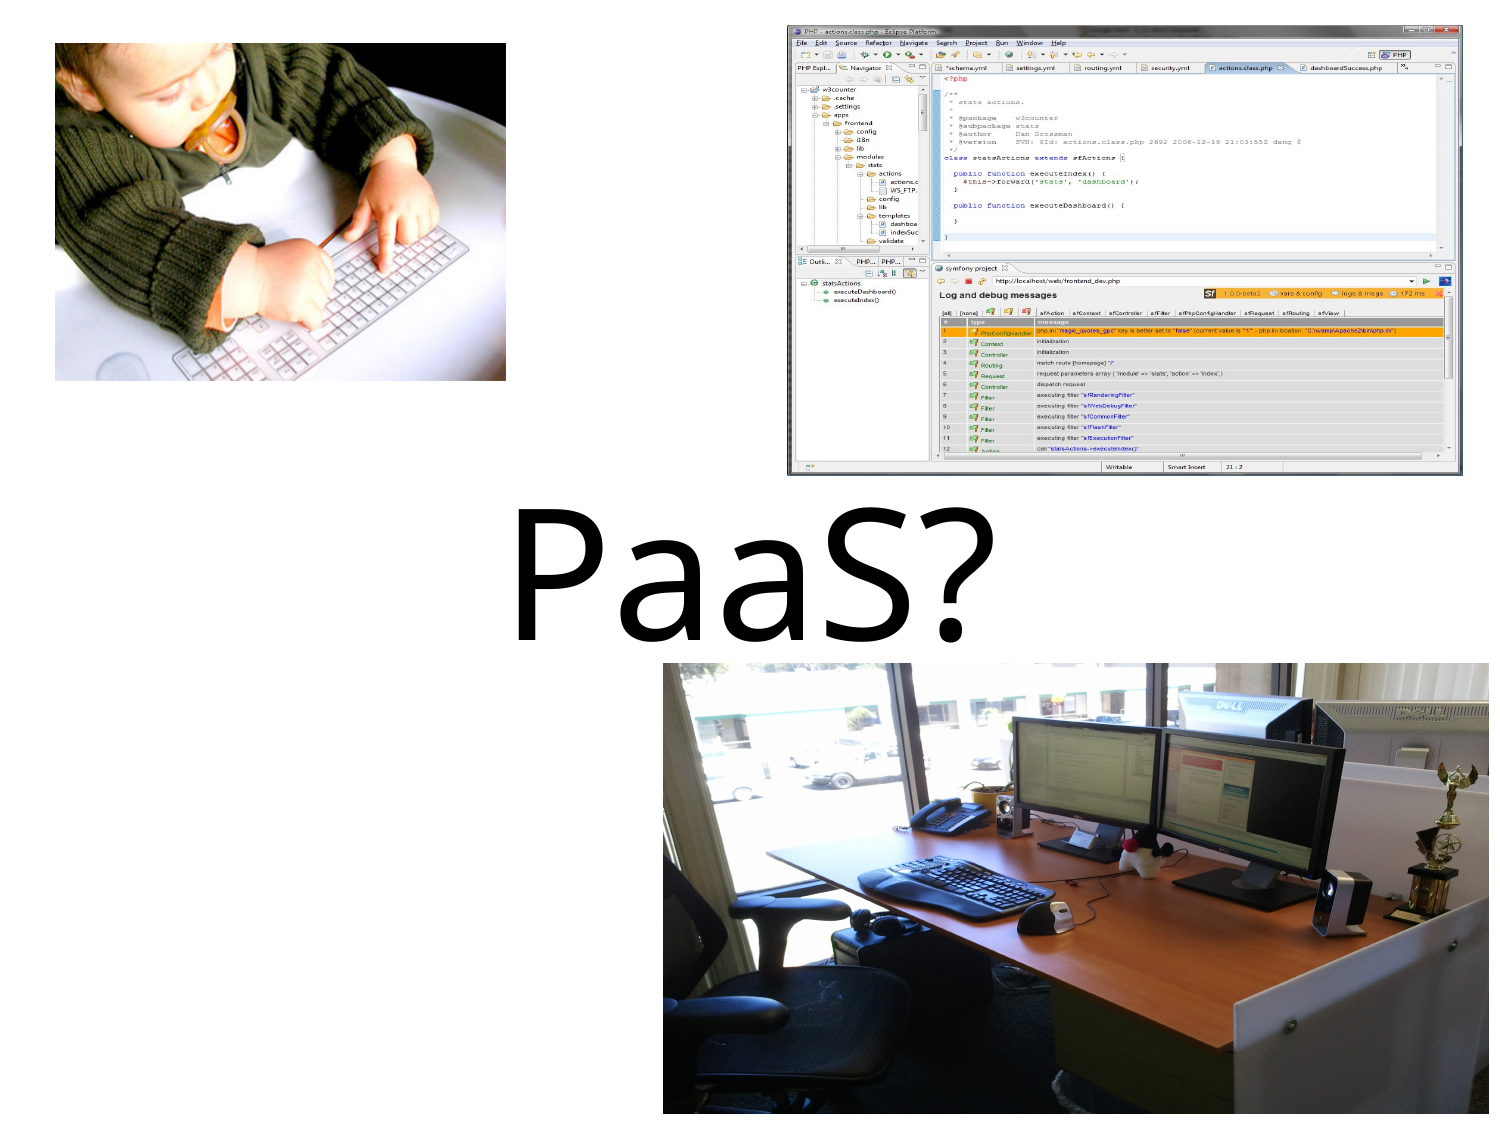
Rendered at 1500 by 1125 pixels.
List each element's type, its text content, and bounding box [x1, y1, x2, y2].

picture [663, 663, 1489, 1114]
subtitle PaaS? [112, 75, 1388, 1061]
picture [787, 25, 1463, 476]
picture [55, 43, 506, 381]
